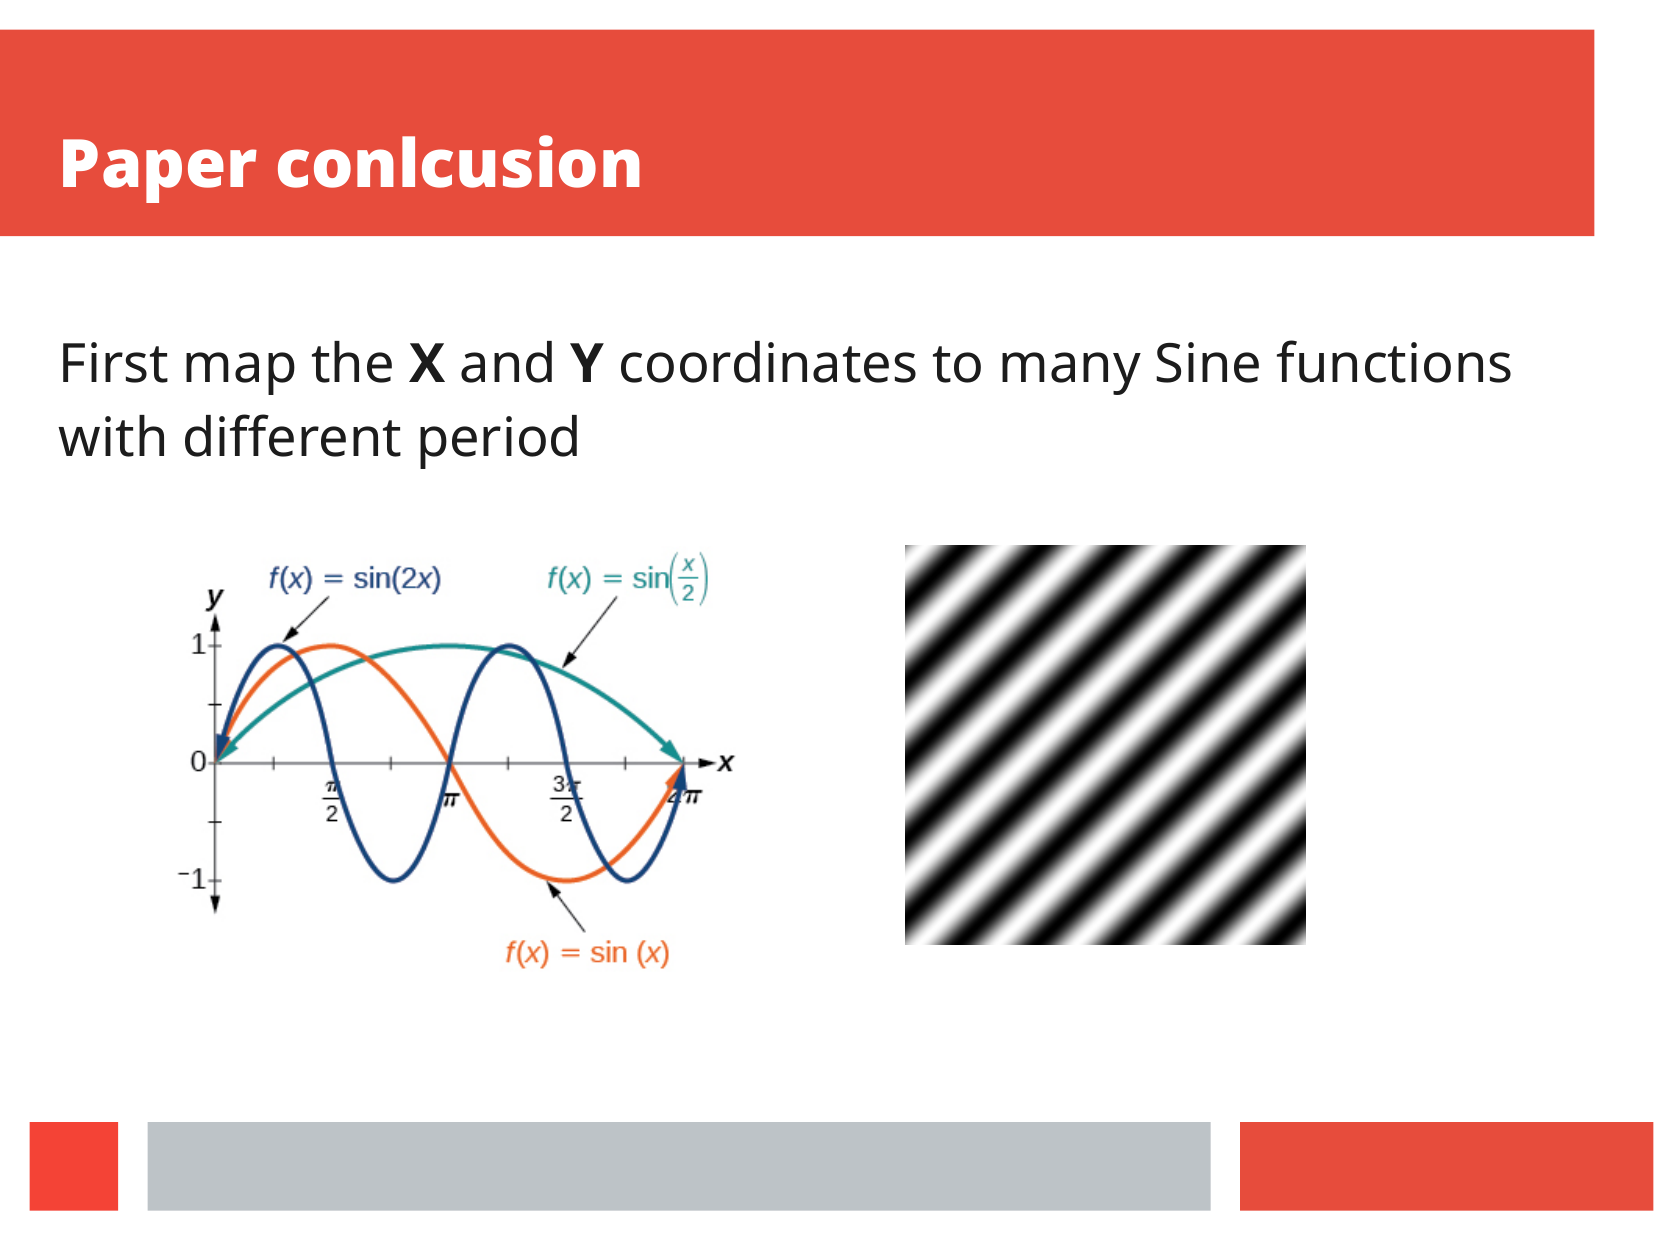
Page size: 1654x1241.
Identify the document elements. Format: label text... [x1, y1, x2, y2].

picture [75, 546, 836, 976]
list First map the X and Y coordinates to many Sine functions with different period [59, 324, 1565, 1093]
picture [905, 545, 1306, 946]
title Paper conlcusion [59, 59, 1595, 207]
